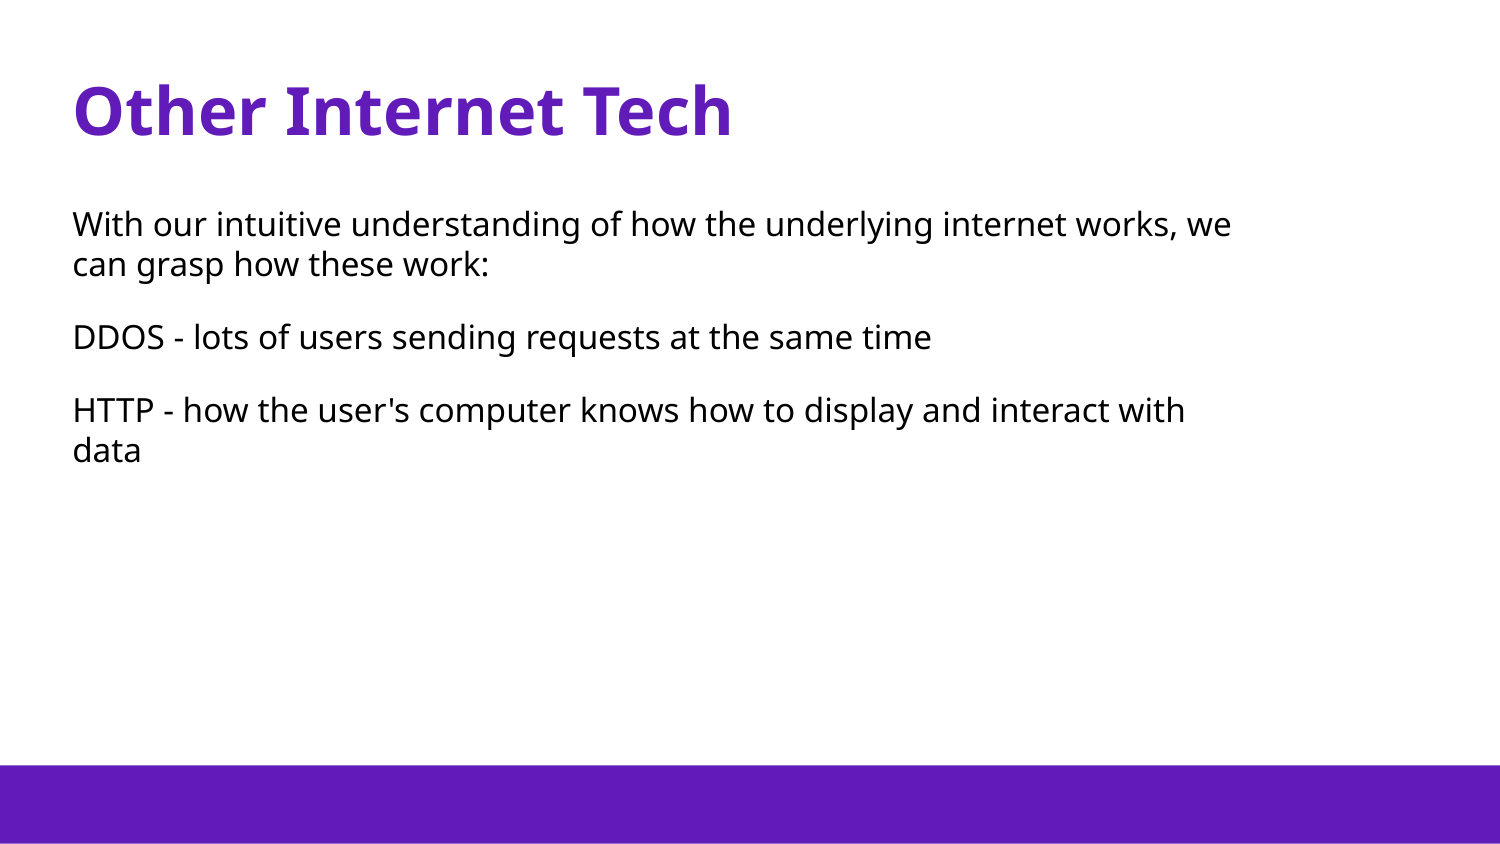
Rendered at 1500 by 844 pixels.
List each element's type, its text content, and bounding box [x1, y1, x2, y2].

title Other Internet Tech [57, 54, 1273, 164]
list With our intuitive understanding of how the underlying internet works, we can grasp how these work: DDOS - lots of users sending requests at the same time HTTP - how the user's computer knows how to display and interact with data [57, 188, 1273, 709]
